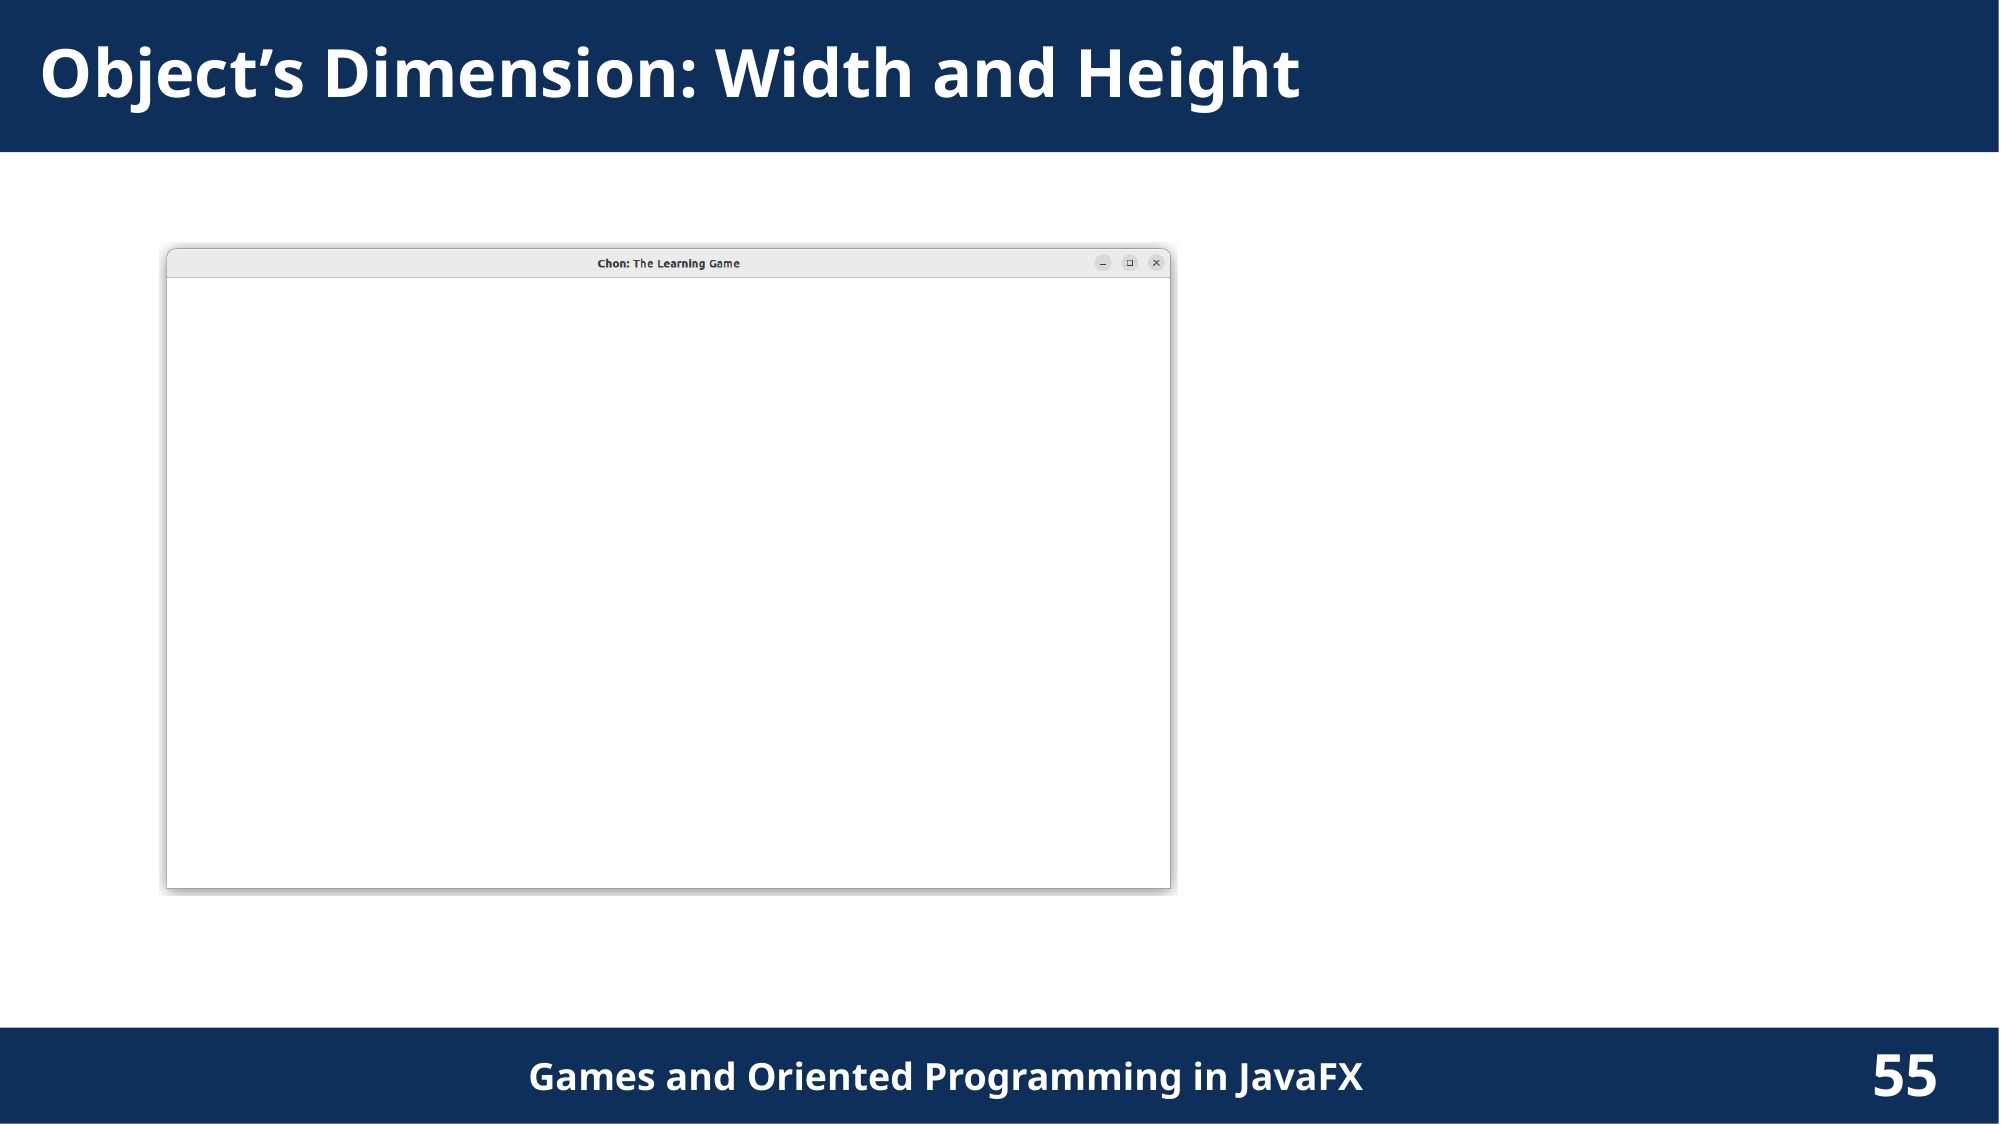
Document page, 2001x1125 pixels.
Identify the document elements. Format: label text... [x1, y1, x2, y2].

text_box Object’s Dimension: Width and Height [25, 23, 1999, 119]
picture [159, 242, 1178, 897]
